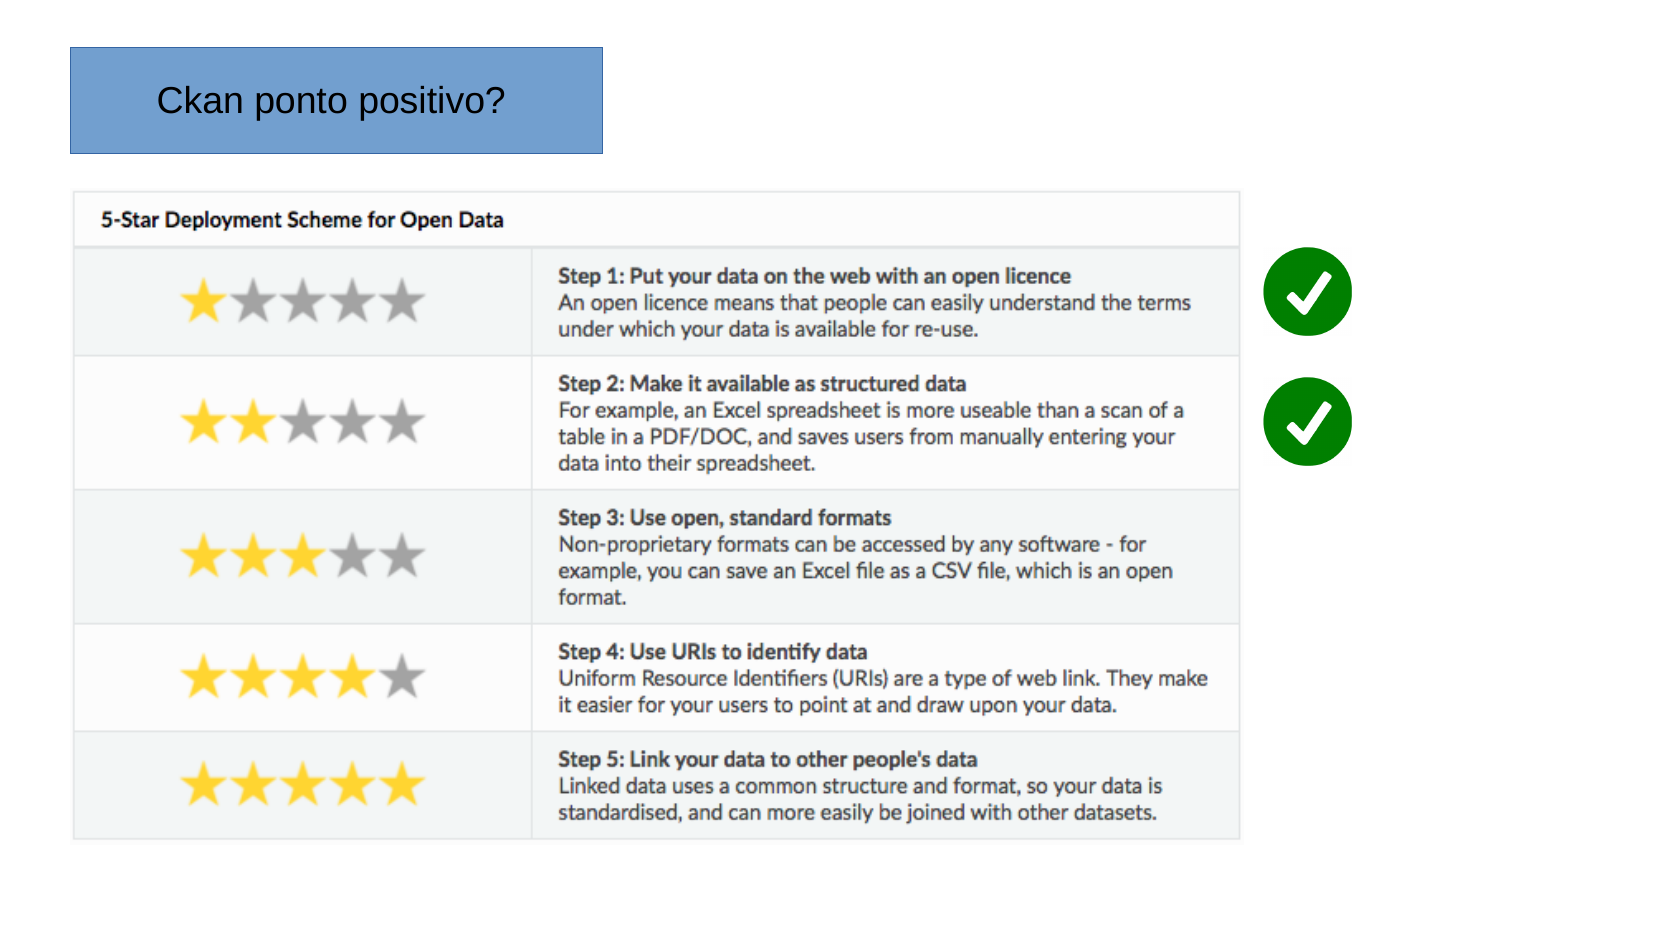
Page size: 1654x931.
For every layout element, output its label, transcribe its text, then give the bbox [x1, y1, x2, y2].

picture [70, 188, 1244, 845]
picture [1263, 247, 1352, 336]
text_box Ckan ponto positivo? [70, 47, 603, 154]
picture [1263, 377, 1352, 466]
